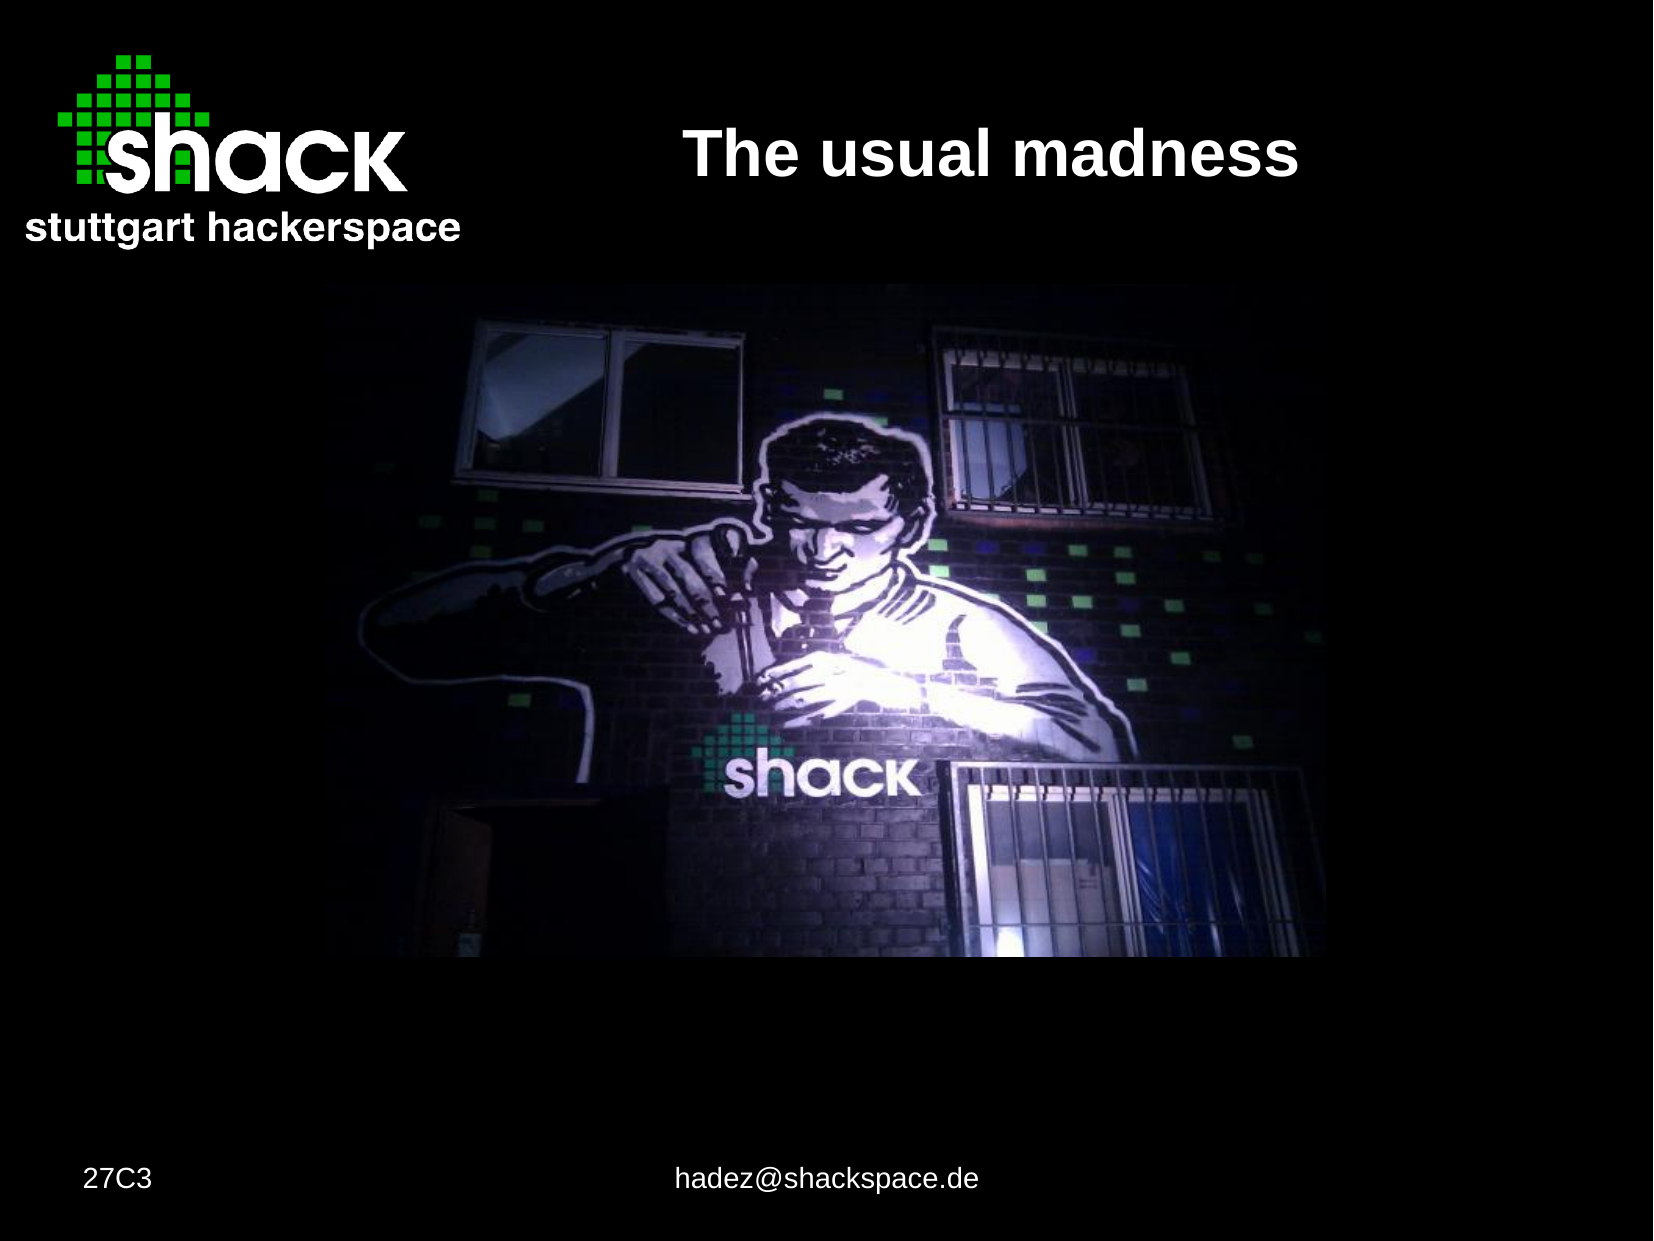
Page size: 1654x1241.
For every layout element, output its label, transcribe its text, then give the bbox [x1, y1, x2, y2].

picture [8, 47, 477, 257]
title The usual madness [412, 49, 1571, 257]
picture [325, 284, 1326, 957]
